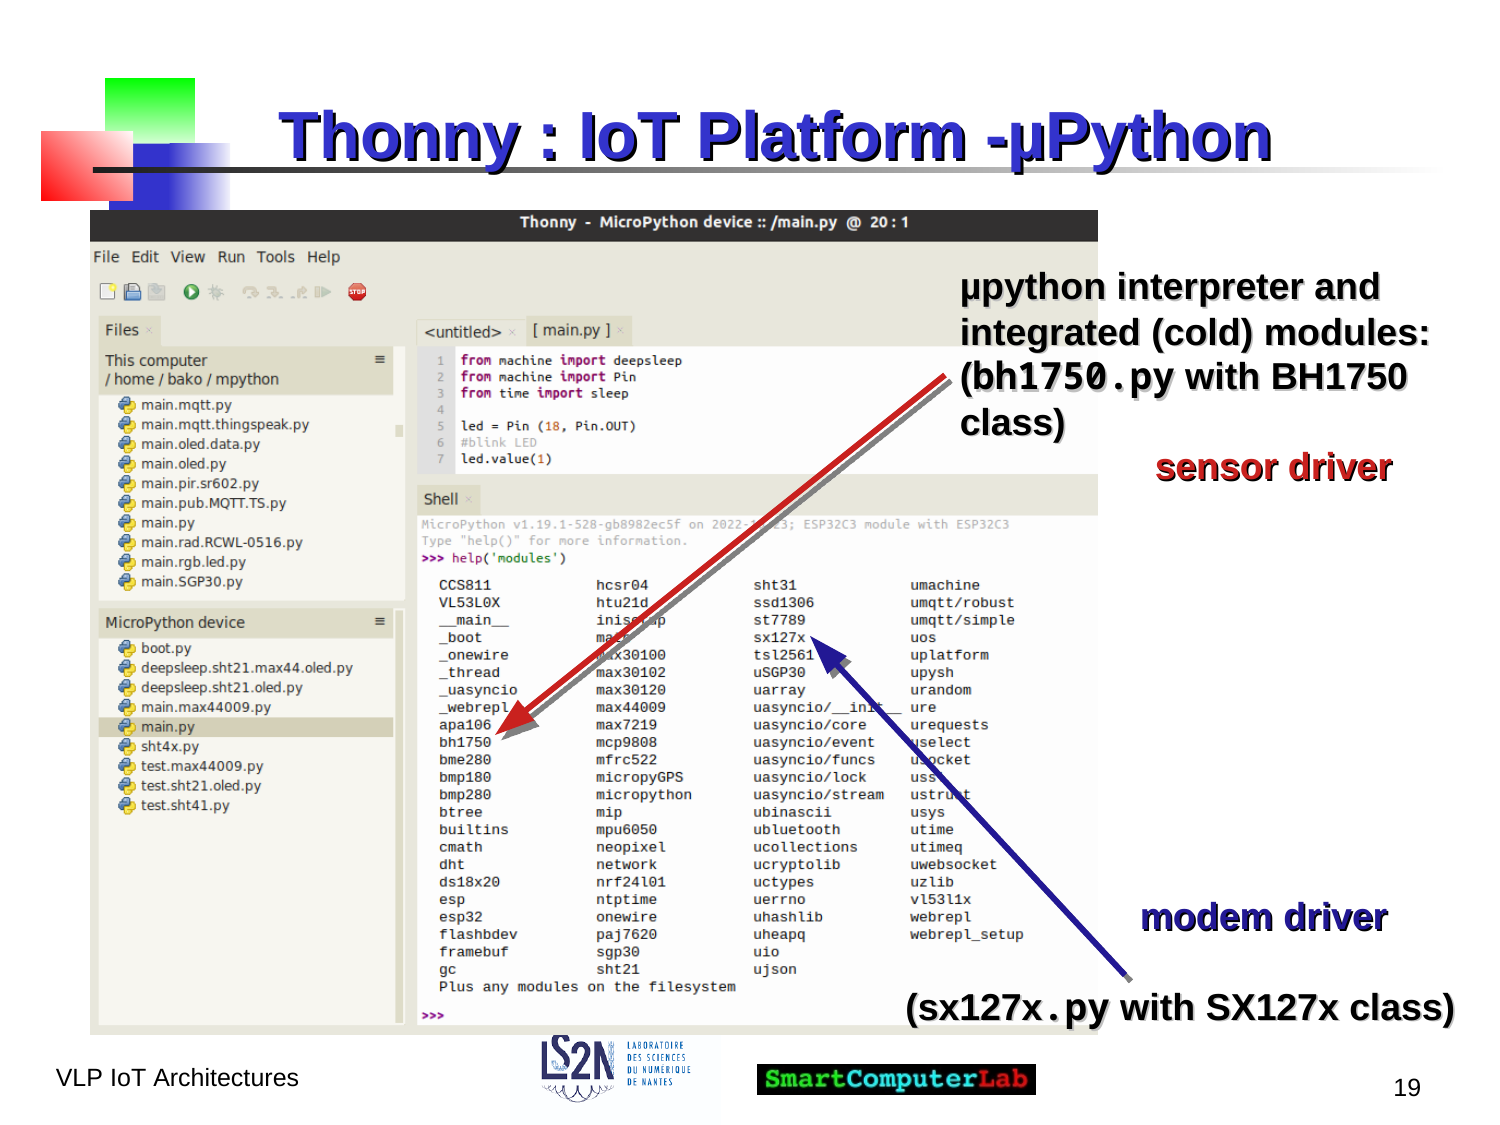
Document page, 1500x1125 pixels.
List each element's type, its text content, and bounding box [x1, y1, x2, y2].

picture [90, 210, 1098, 1125]
picture [757, 1064, 1036, 1095]
text_box sensor driver [1140, 435, 1426, 496]
text_box µpython interpreter and integrated (cold) modules: (bh1750.py with BH1750 class) [945, 255, 1456, 450]
title Thonny : IoT Platform -µPython [175, 84, 1306, 180]
text_box (sx127x.py with SX127x class) [890, 975, 1486, 1036]
text_box modem driver [1125, 885, 1411, 945]
picture [529, 380, 945, 713]
